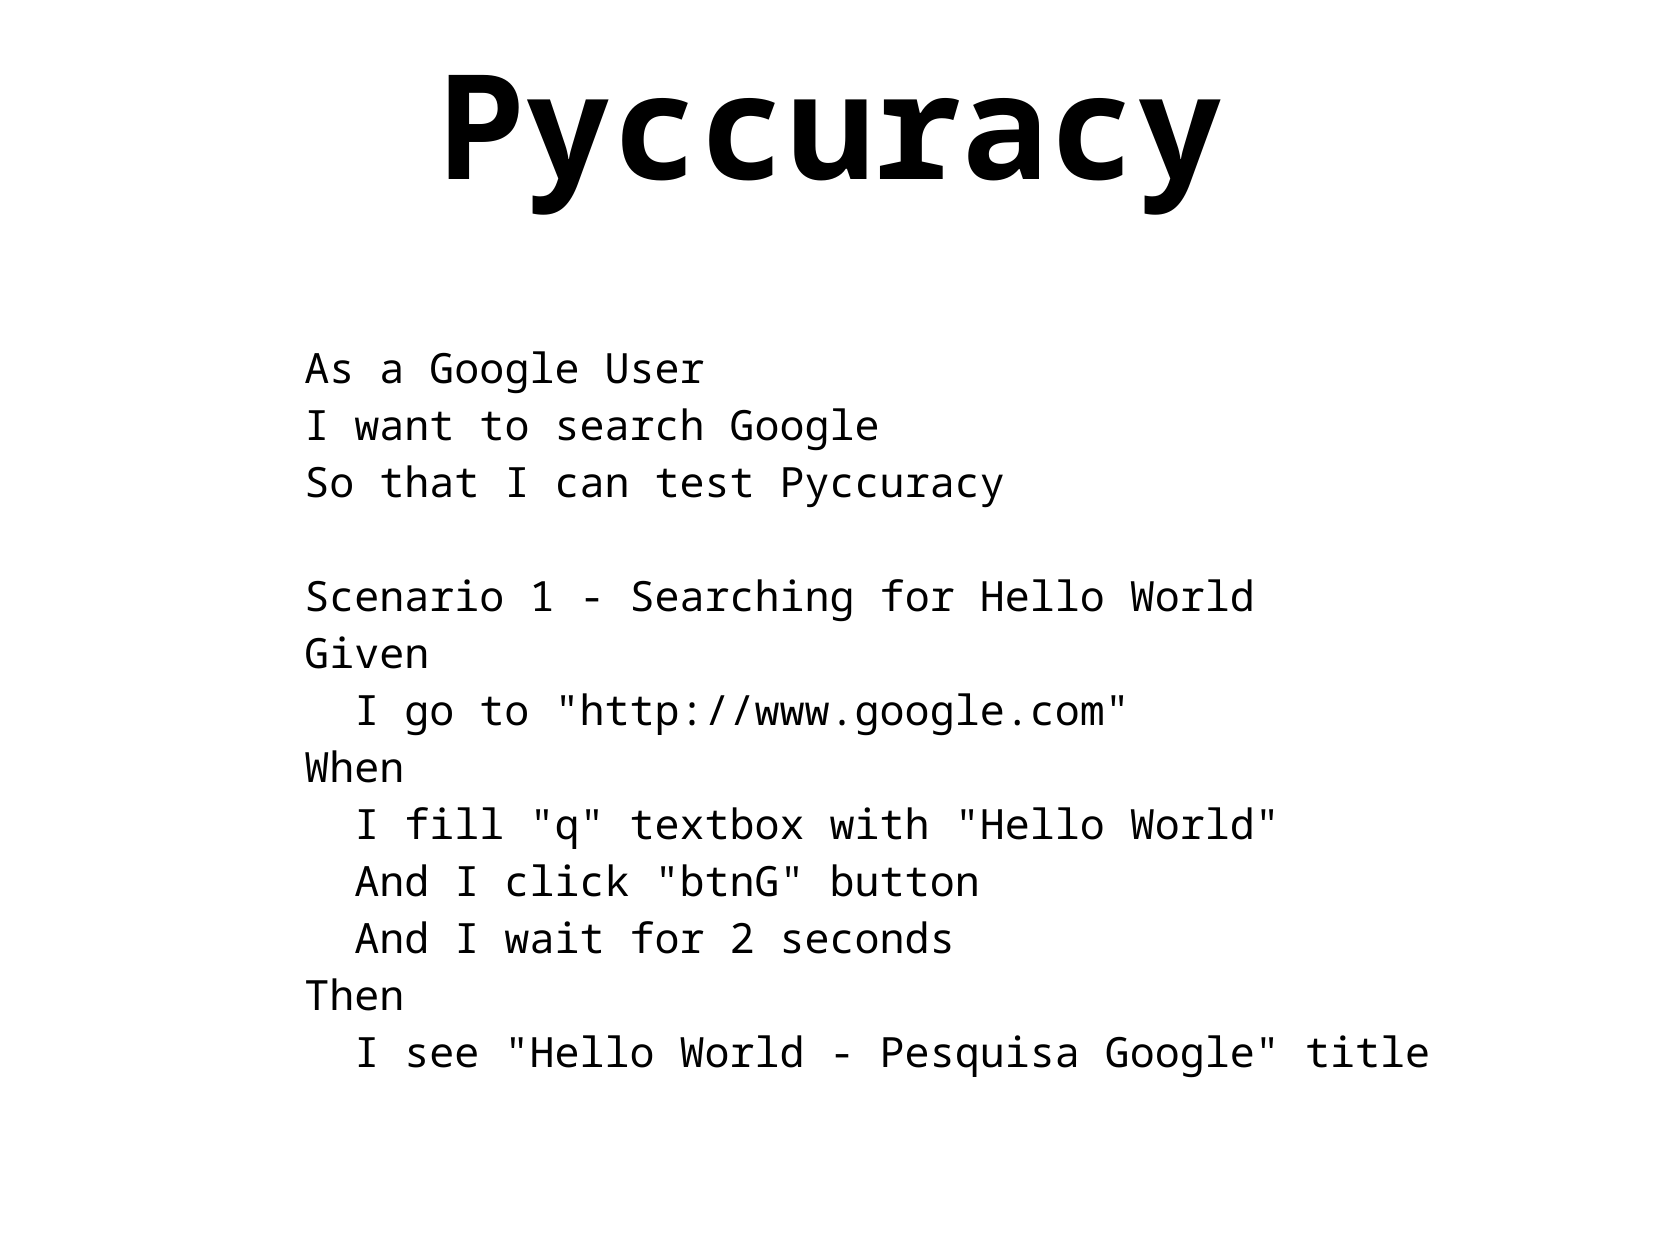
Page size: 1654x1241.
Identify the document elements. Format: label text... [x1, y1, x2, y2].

text_box As a Google User I want to search Google So that I can test Pyccuracy Scenario 1 - Searching for Hello World Given I go to "http://www.google.com" When I fill "q" textbox with "Hello World" And I click "btnG" button And I wait for 2 seconds Then I see "Hello World - Pesquisa Google" title [289, 331, 1602, 1026]
text_box Pyccuracy [368, 16, 1293, 204]
